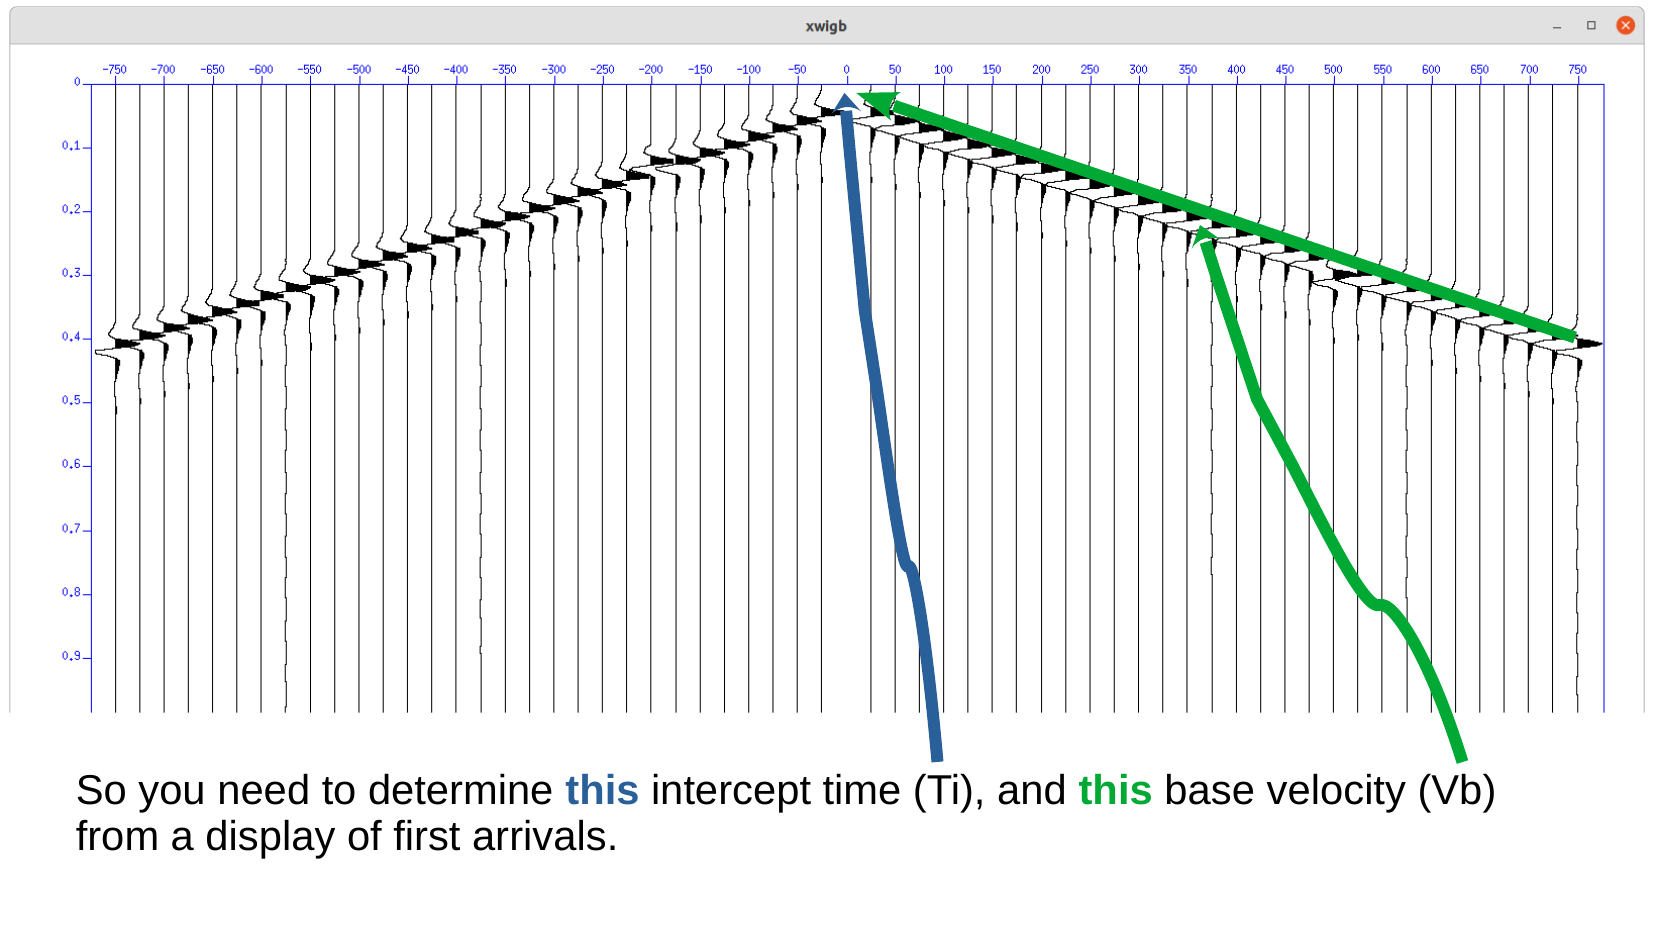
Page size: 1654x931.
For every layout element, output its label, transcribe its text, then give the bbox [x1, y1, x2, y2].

picture [0, 0, 1654, 763]
text_box So you need to determine this intercept time (Ti), and this base velocity (Vb) from a display of first arrivals. [3, 712, 1654, 914]
